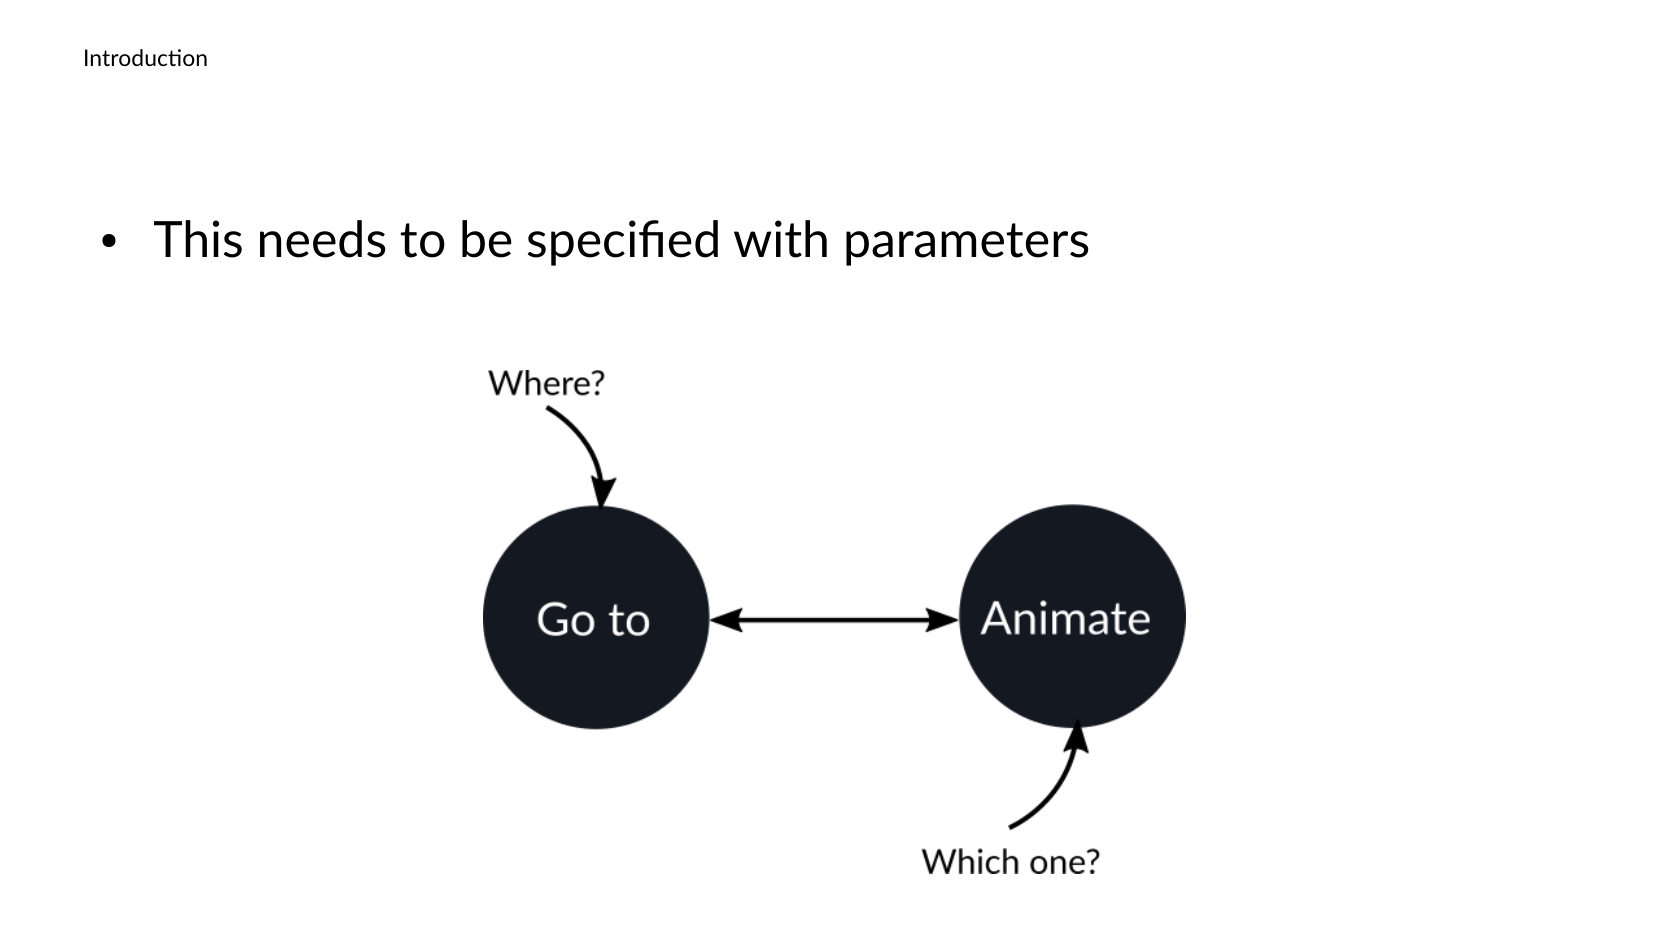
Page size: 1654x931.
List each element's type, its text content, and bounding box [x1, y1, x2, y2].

list This needs to be specified with parameters [82, 217, 1571, 514]
picture [483, 370, 1186, 874]
title Introduction [83, 0, 1571, 119]
